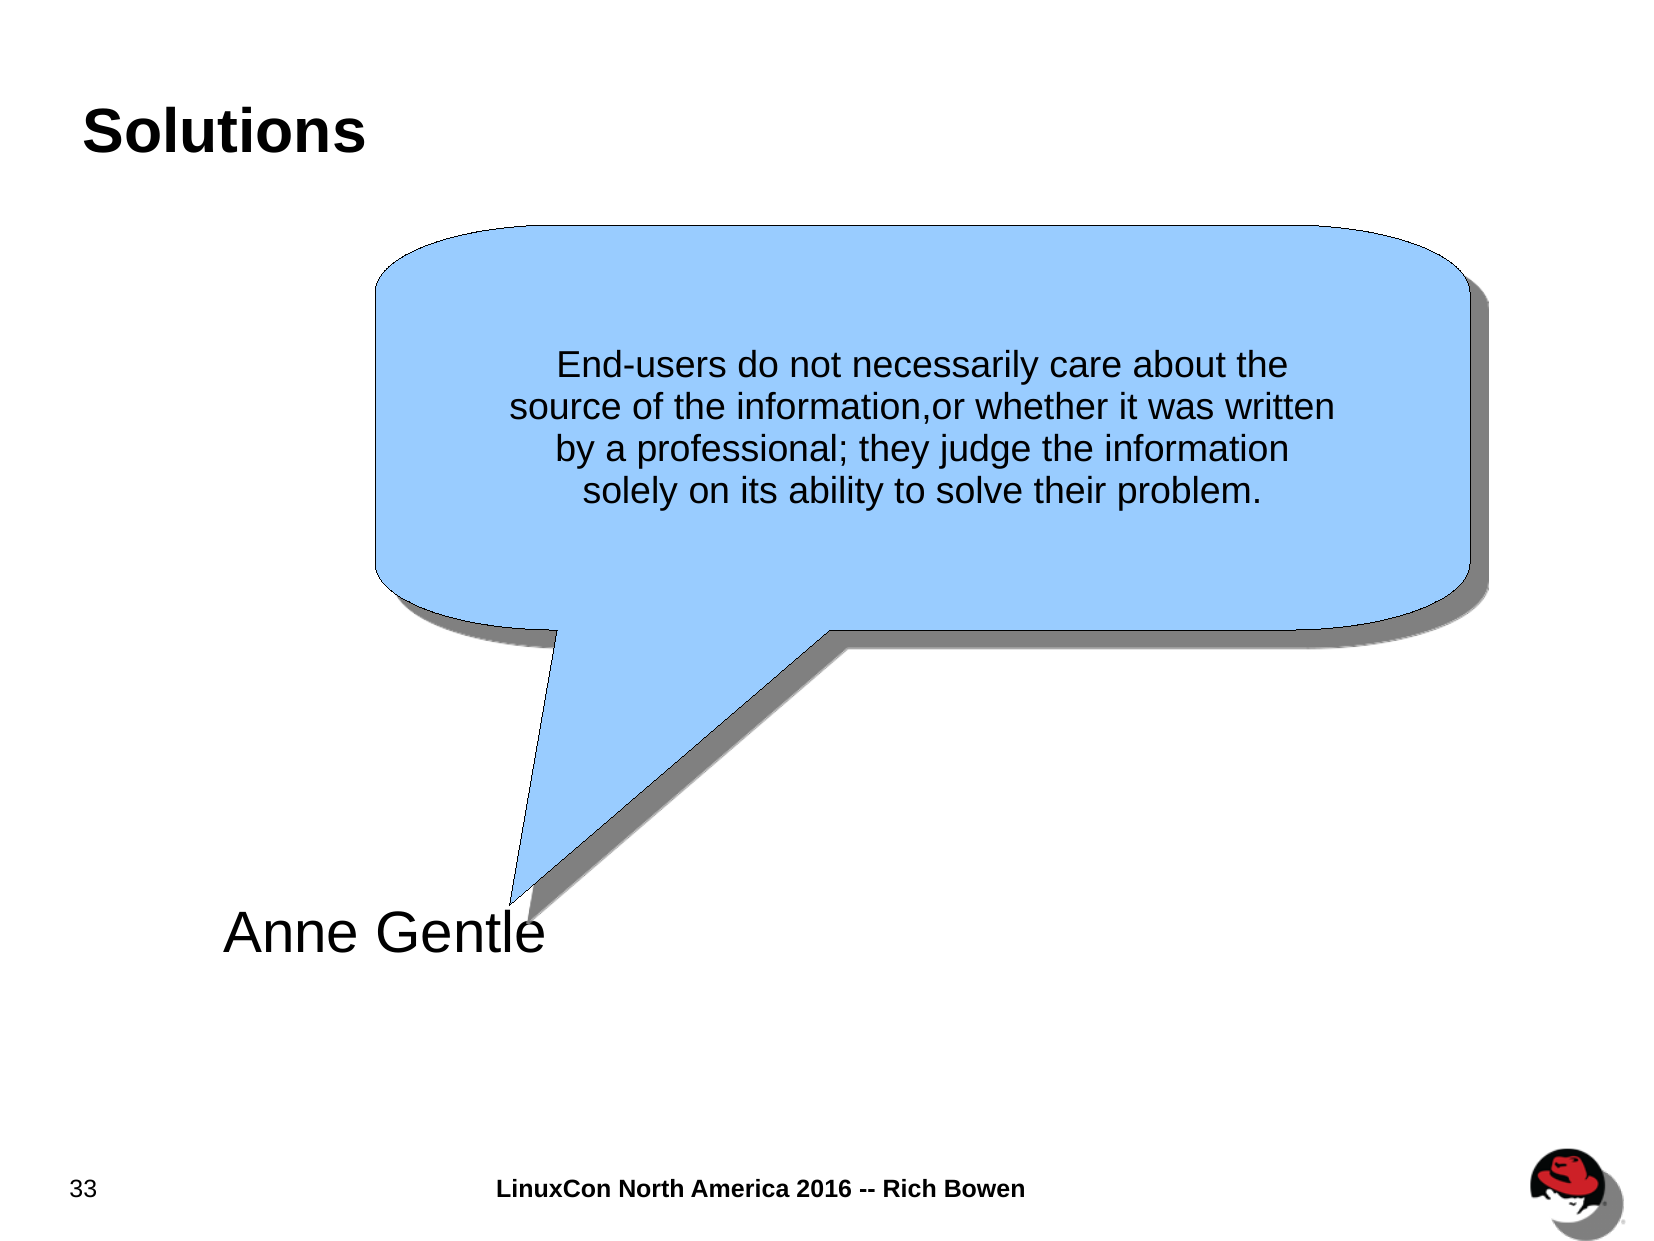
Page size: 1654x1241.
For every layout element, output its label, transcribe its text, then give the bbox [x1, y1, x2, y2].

text_box End-users do not necessarily care about the source of the information,or whether it was written by a professional; they judge the information solely on its ability to solve their problem. [375, 225, 1471, 906]
list Anne Gentle [86, 900, 556, 1039]
title Solutions [82, 37, 1571, 226]
picture [1529, 1146, 1613, 1224]
